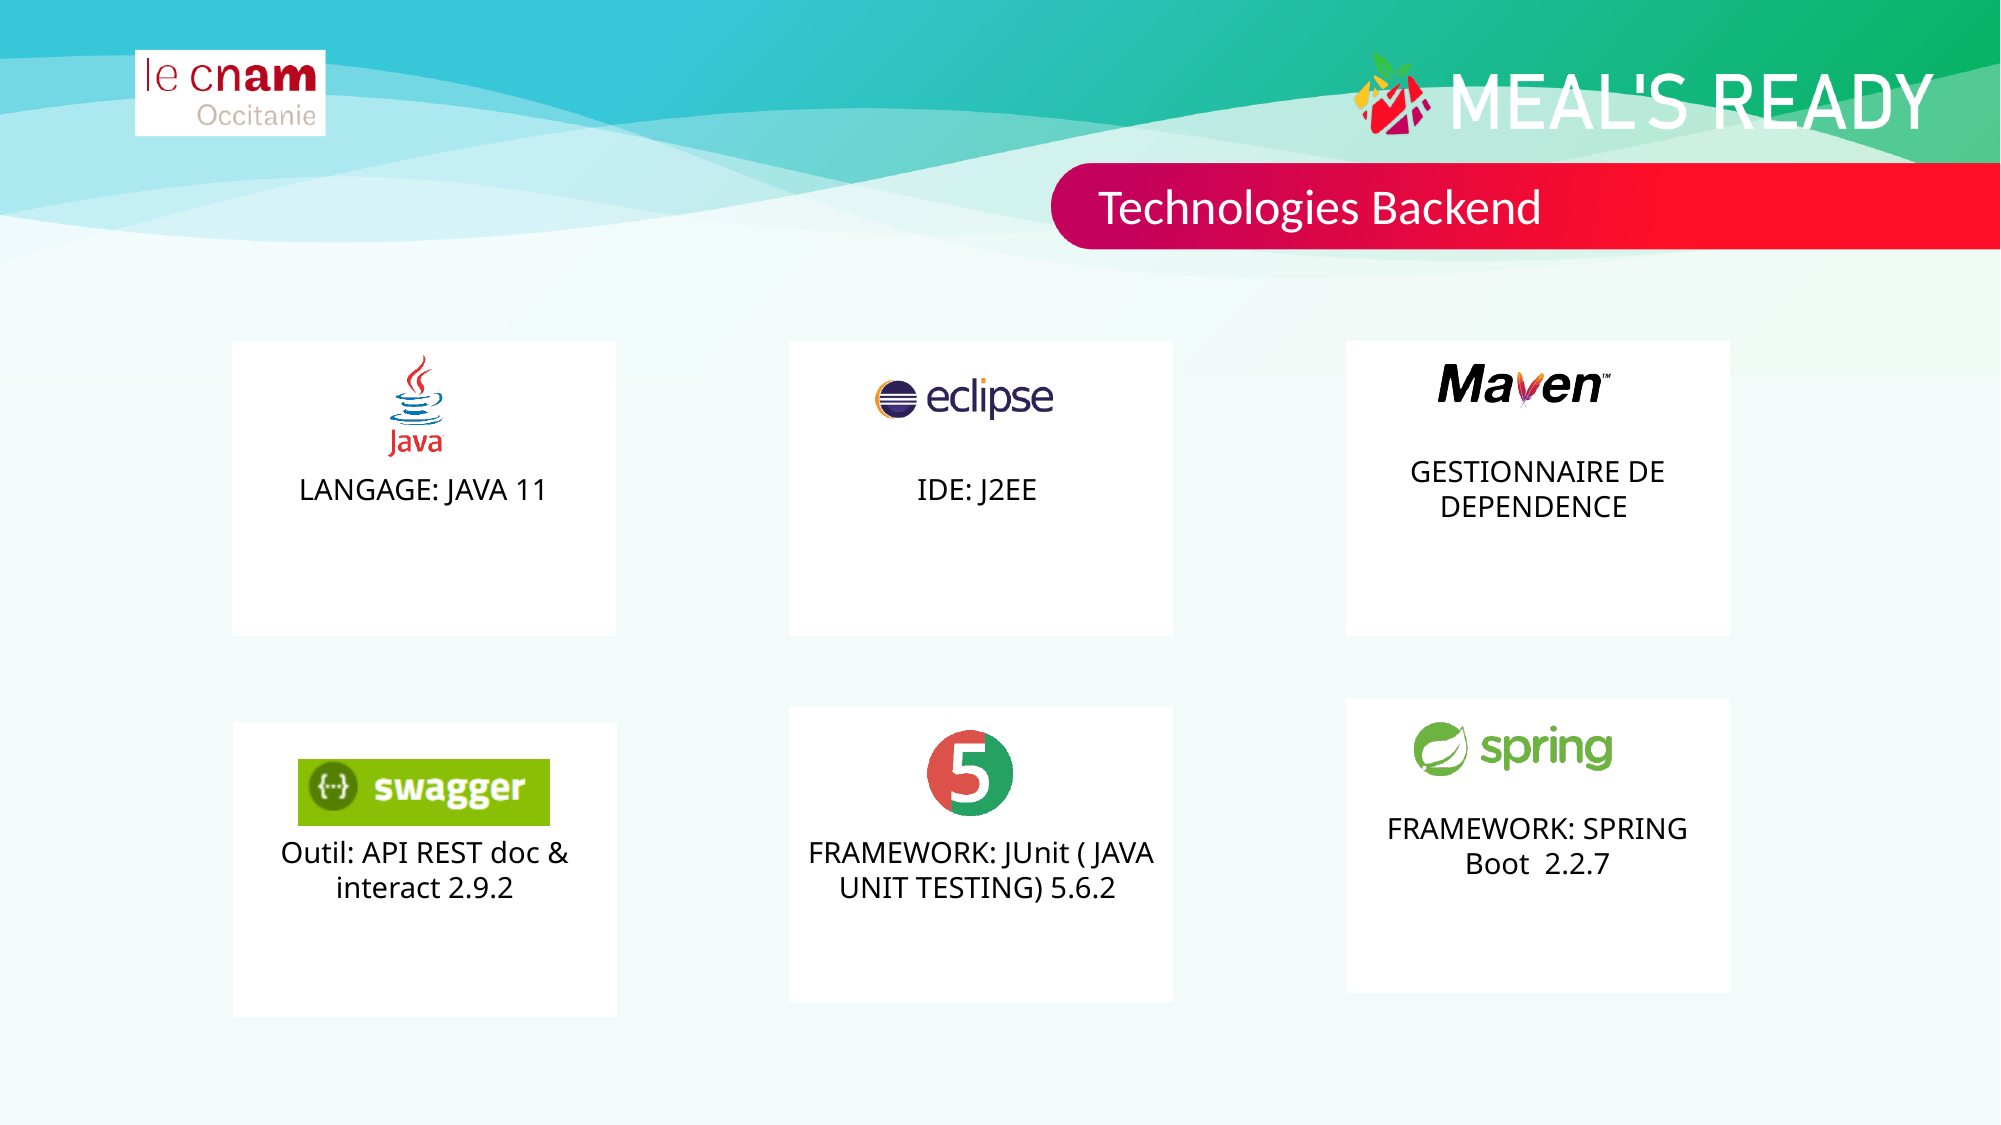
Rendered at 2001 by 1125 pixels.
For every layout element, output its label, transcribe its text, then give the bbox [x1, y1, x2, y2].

text_box Technologies Backend [1083, 173, 2000, 244]
text_box LANGAGE: JAVA 11 [232, 341, 616, 636]
text_box Outil: API REST doc & interact 2.9.2 [233, 722, 617, 1017]
text_box FRAMEWORK: SPRING Boot 2.2.7 [1346, 698, 1730, 993]
text_box IDE: J2EE [789, 341, 1173, 636]
text_box FRAMEWORK: JUnit ( JAVA UNIT TESTING) 5.6.2 [789, 707, 1173, 1002]
text_box GESTIONNAIRE DE DEPENDENCE [1346, 341, 1730, 636]
picture [0, 0, 2000, 1125]
